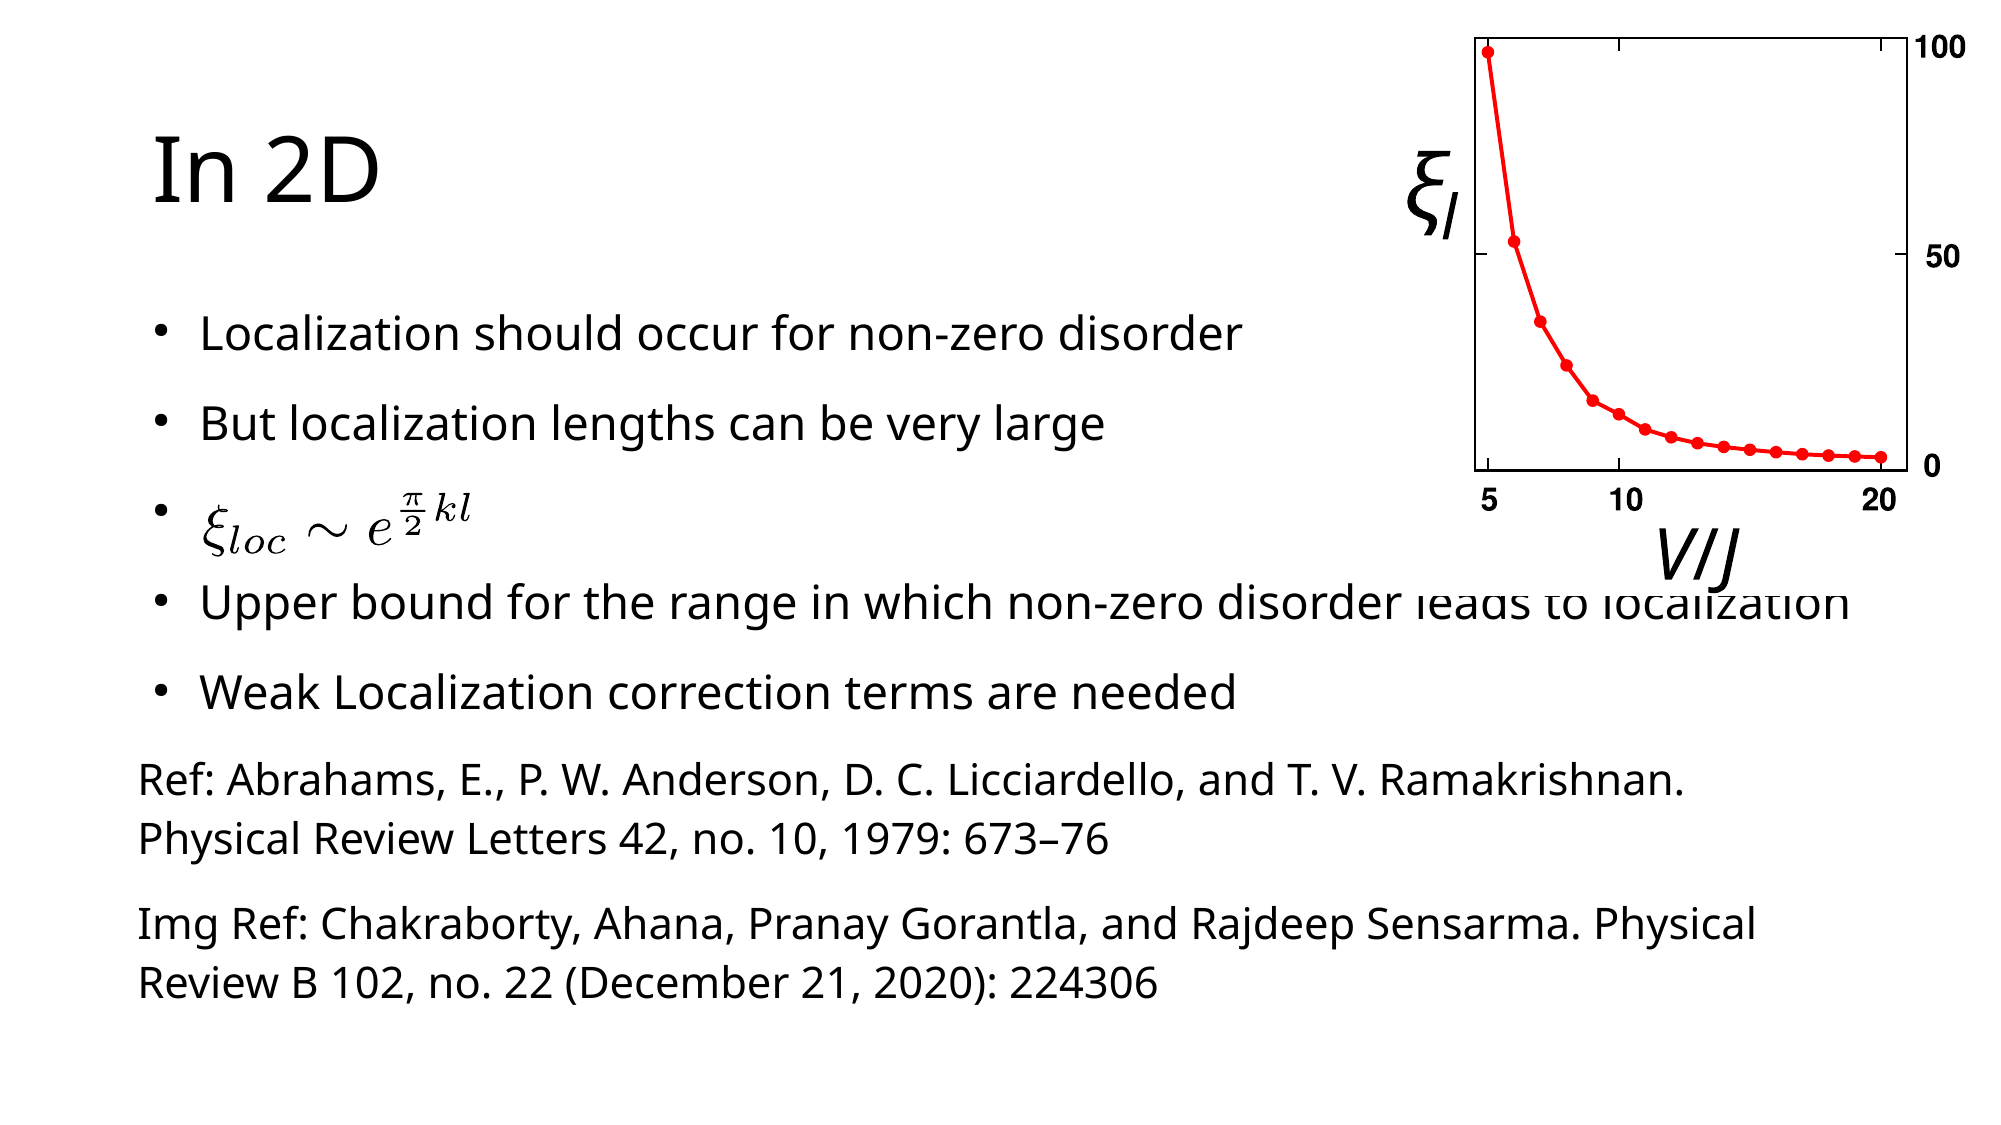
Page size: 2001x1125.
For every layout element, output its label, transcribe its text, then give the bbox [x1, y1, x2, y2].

picture [1405, 31, 1968, 597]
list Localization should occur for non-zero disorder But localization lengths can be very large Upper bound for the range in which non-zero disorder leads to localization Weak Localization correction terms are needed Ref: Abrahams, E., P. W. Anderson, D. C. Licciardello, and T. V. Ramakrishnan. Physical Review Letters 42, no. 10, 1979: 673–76 Img Ref: Chakraborty, Ahana, Pranay Gorantla, and Rajdeep Sensarma. Physical Review B 102, no. 22 (December 21, 2020): 224306 [137, 299, 1863, 1051]
text_box [203, 492, 470, 557]
title In 2D [137, 59, 1405, 278]
